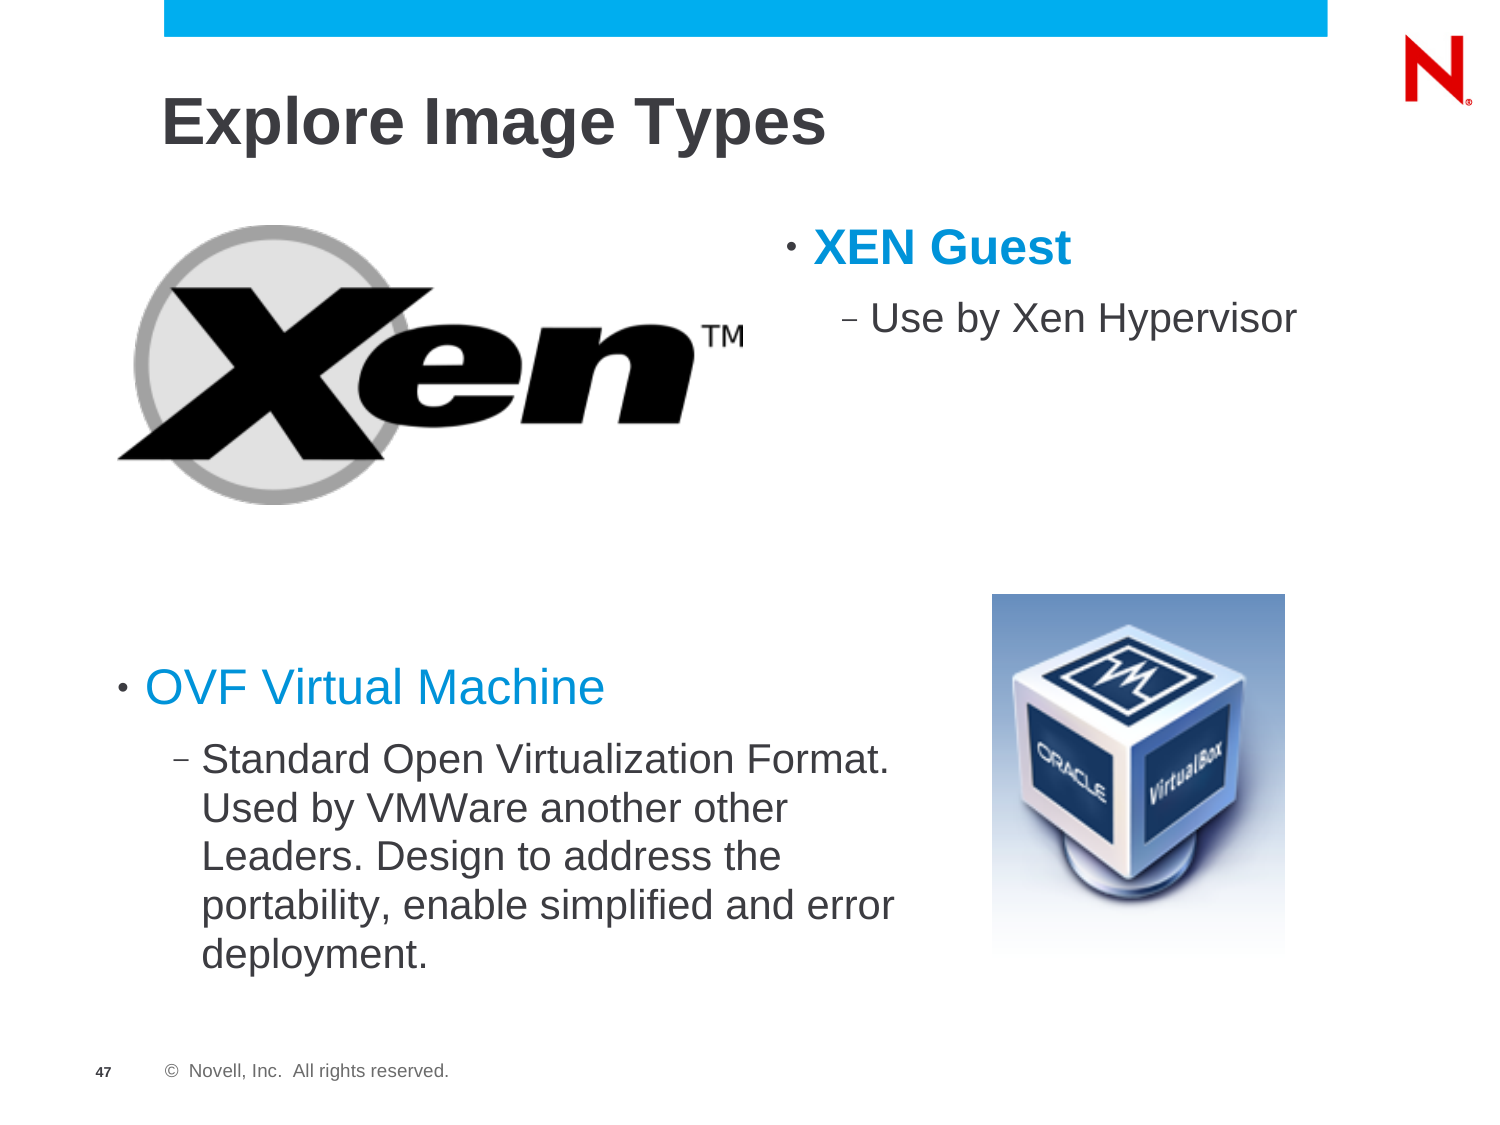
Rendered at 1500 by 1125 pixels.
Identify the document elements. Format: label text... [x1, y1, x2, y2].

title Explore Image Types [161, 41, 1383, 205]
picture [1403, 32, 1473, 107]
picture [117, 225, 743, 505]
picture [992, 594, 1285, 970]
list XEN Guest Use by Xen Hypervisor [785, 216, 1409, 541]
list OVF Virtual Machine Standard Open Virtualization Format. Used by VMWare another other Leaders. Design to address the portability, enable simplified and error deployment. [117, 656, 946, 981]
